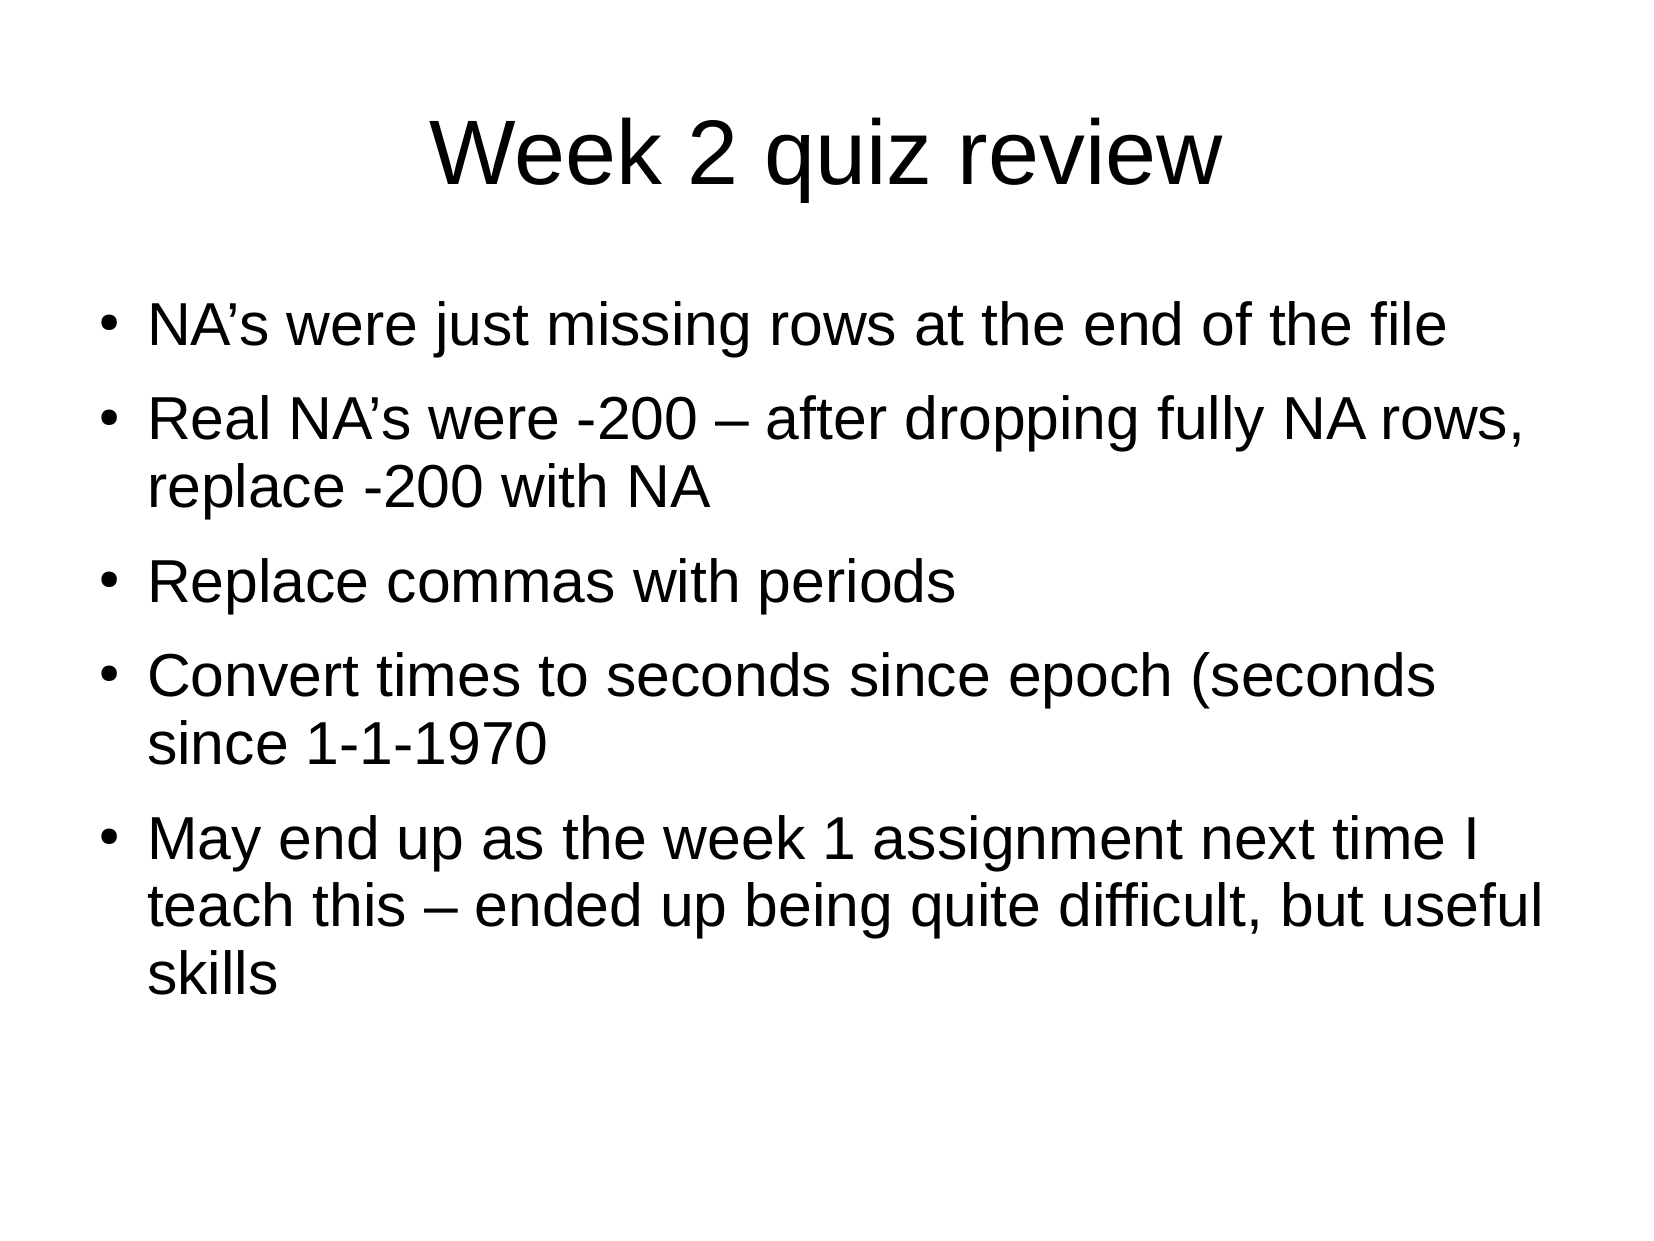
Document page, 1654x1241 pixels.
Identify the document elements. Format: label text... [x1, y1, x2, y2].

list NA’s were just missing rows at the end of the file Real NA’s were -200 – after dropping fully NA rows, replace -200 with NA Replace commas with periods Convert times to seconds since epoch (seconds since 1-1-1970 May end up as the week 1 assignment next time I teach this – ended up being quite difficult, but useful skills [82, 290, 1571, 1010]
title Week 2 quiz review [82, 49, 1571, 257]
